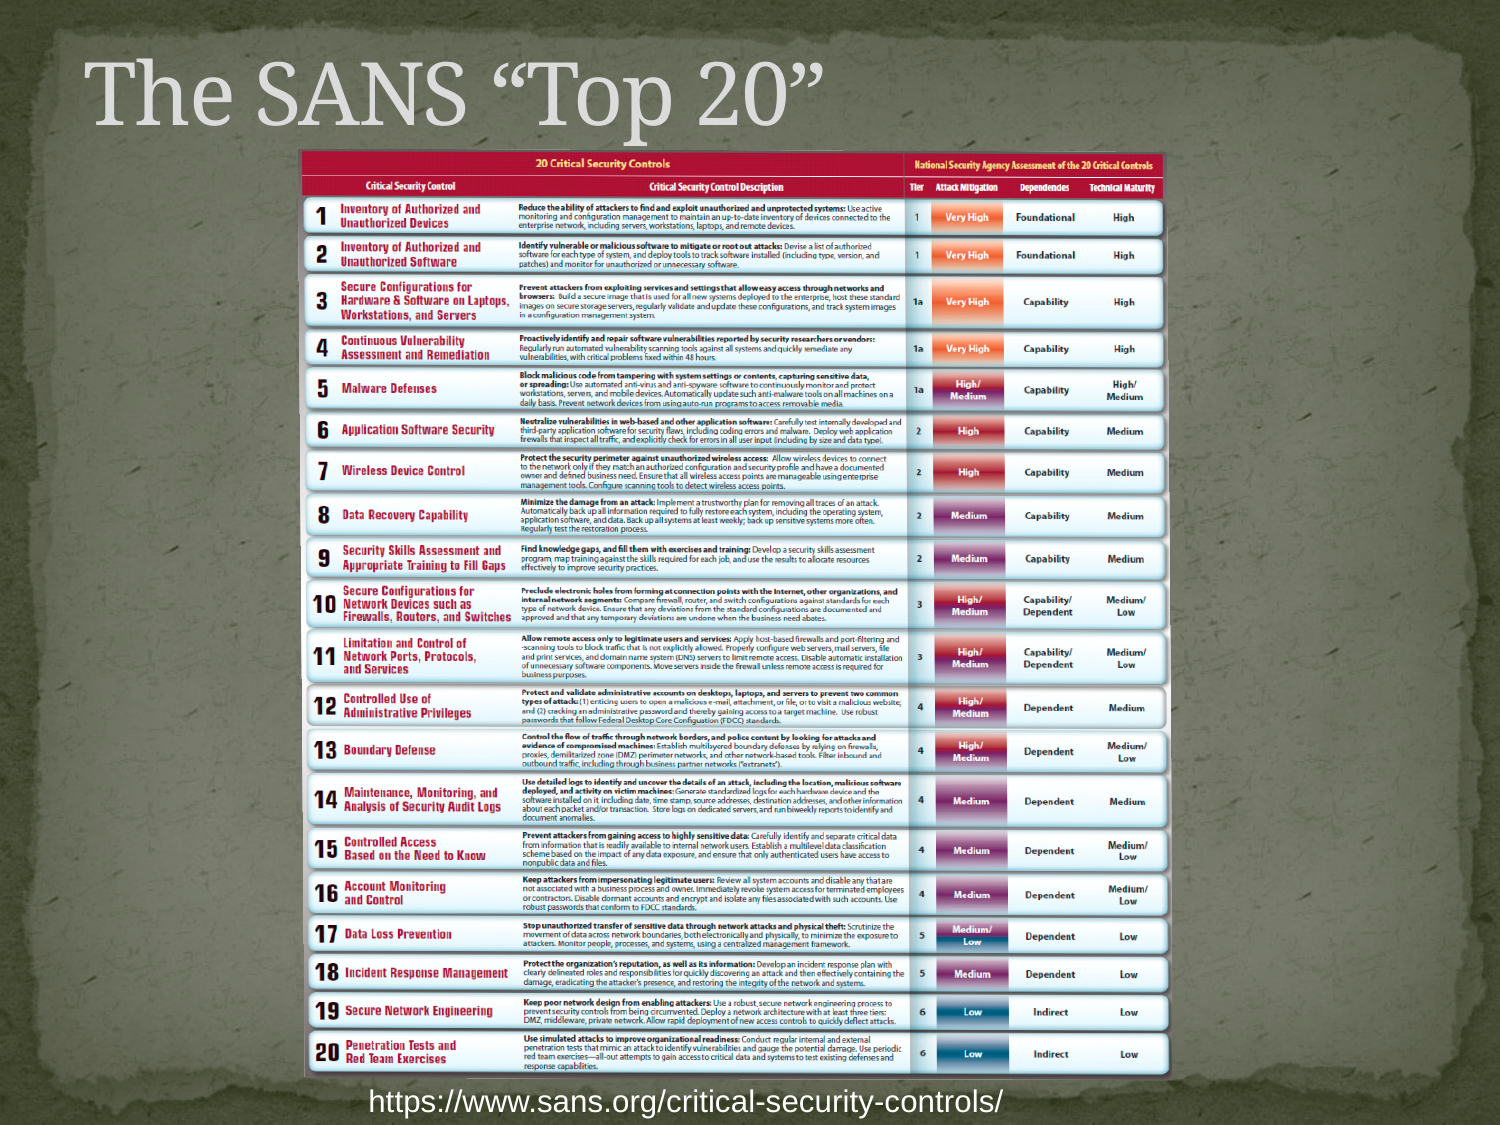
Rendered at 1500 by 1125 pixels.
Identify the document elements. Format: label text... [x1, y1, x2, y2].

text_box https://www.sans.org/critical-security-controls/ [353, 1076, 1138, 1125]
picture [0, 0, 1500, 1125]
title The SANS “Top 20” [69, 18, 1420, 150]
